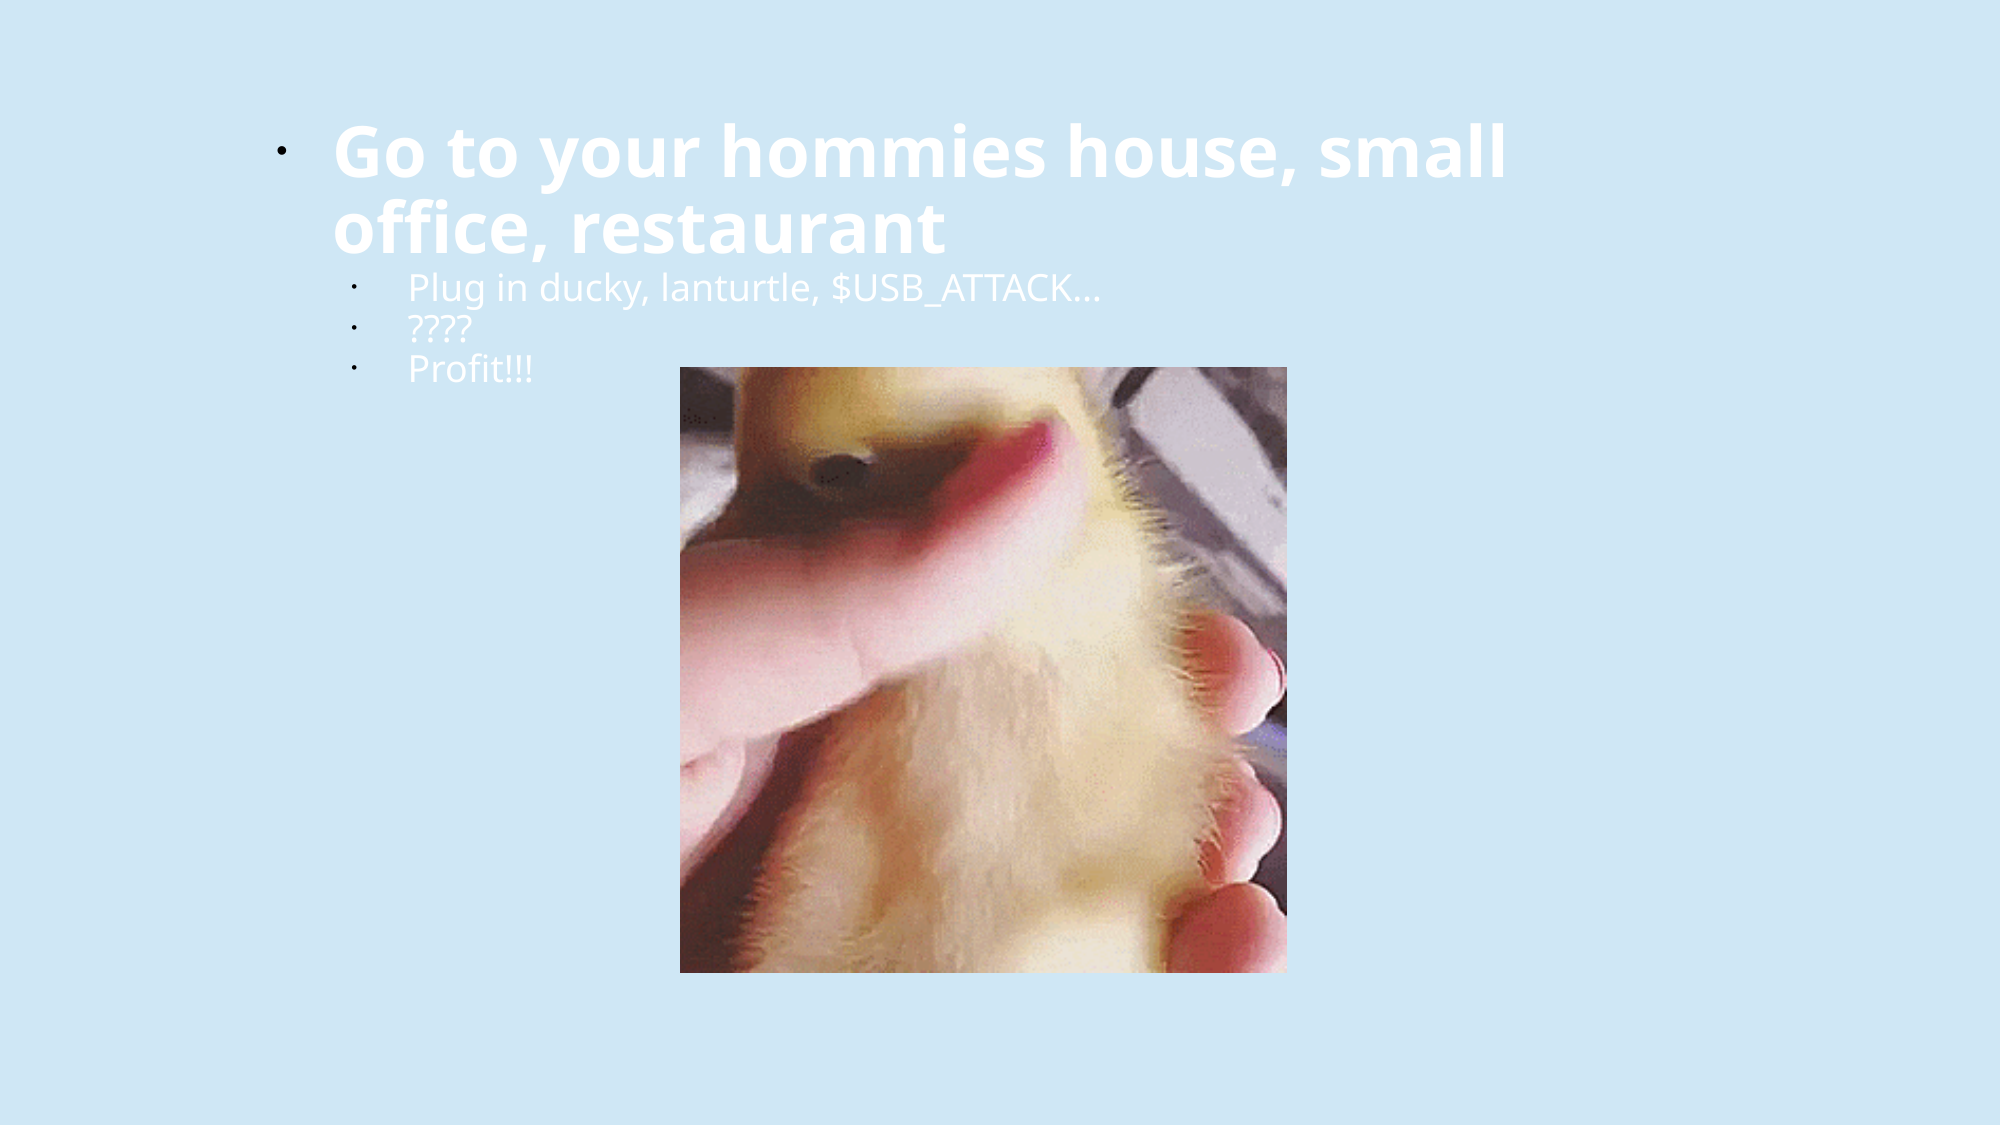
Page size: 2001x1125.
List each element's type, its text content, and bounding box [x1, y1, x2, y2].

picture [680, 367, 1287, 973]
subtitle Go to your hommies house, small office, restaurant Plug in ducky, lanturtle, $USB_ATTACK… ???? Profit!!! [261, 109, 1739, 998]
